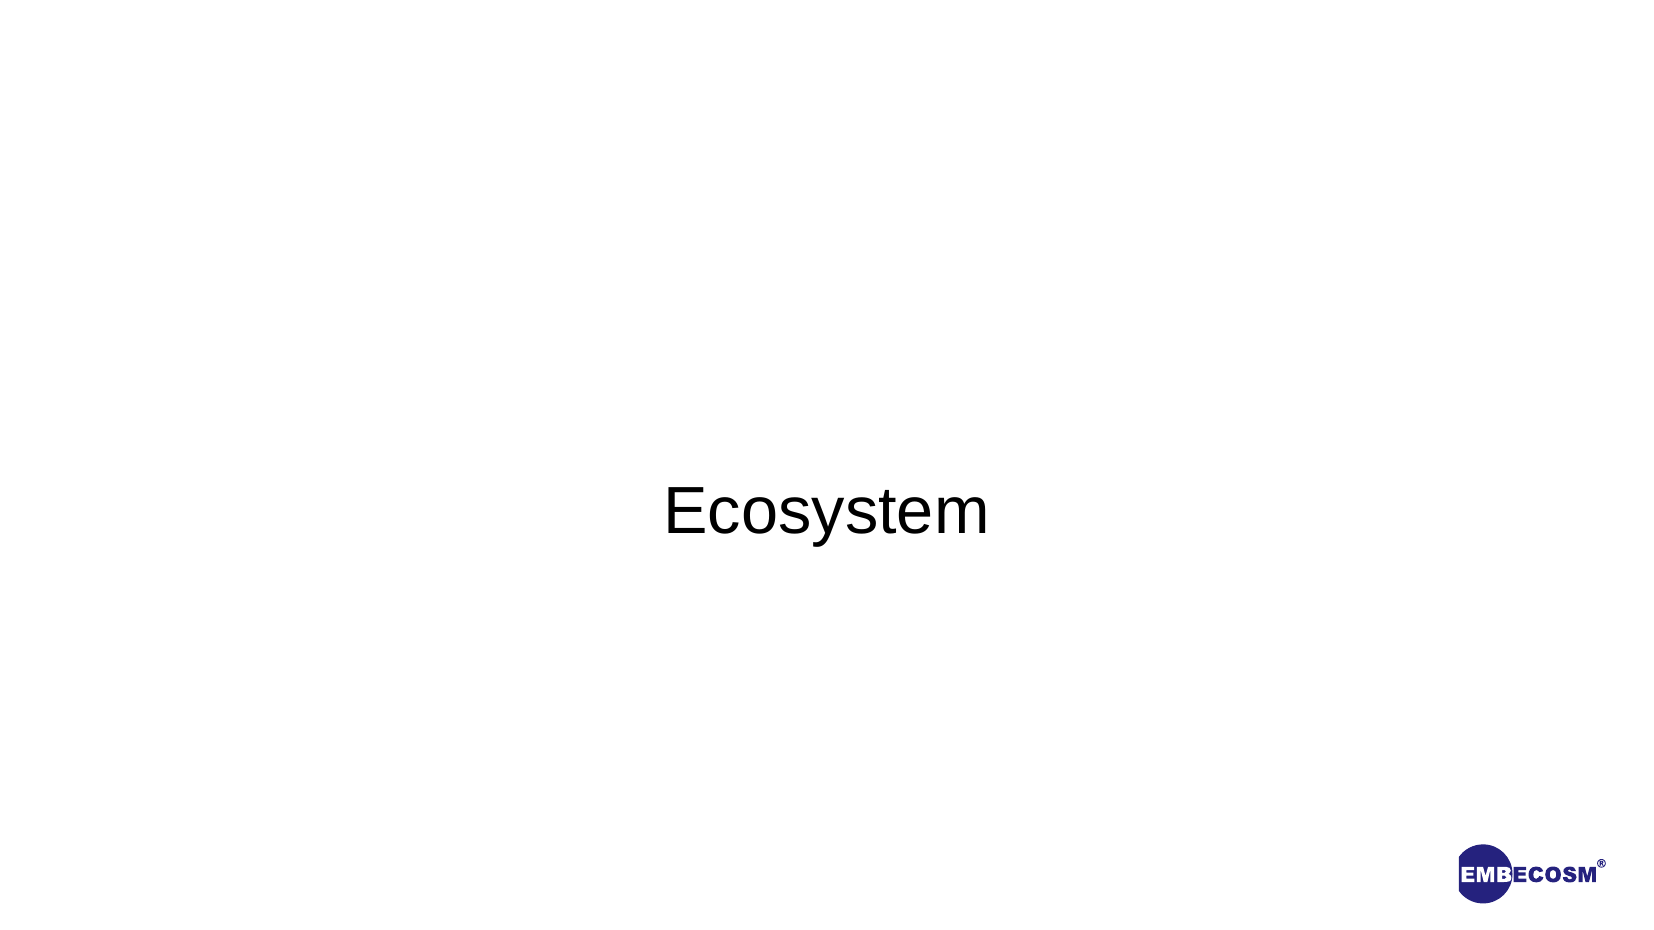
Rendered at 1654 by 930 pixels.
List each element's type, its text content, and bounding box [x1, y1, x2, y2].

subtitle Ecosystem [94, 177, 1559, 845]
